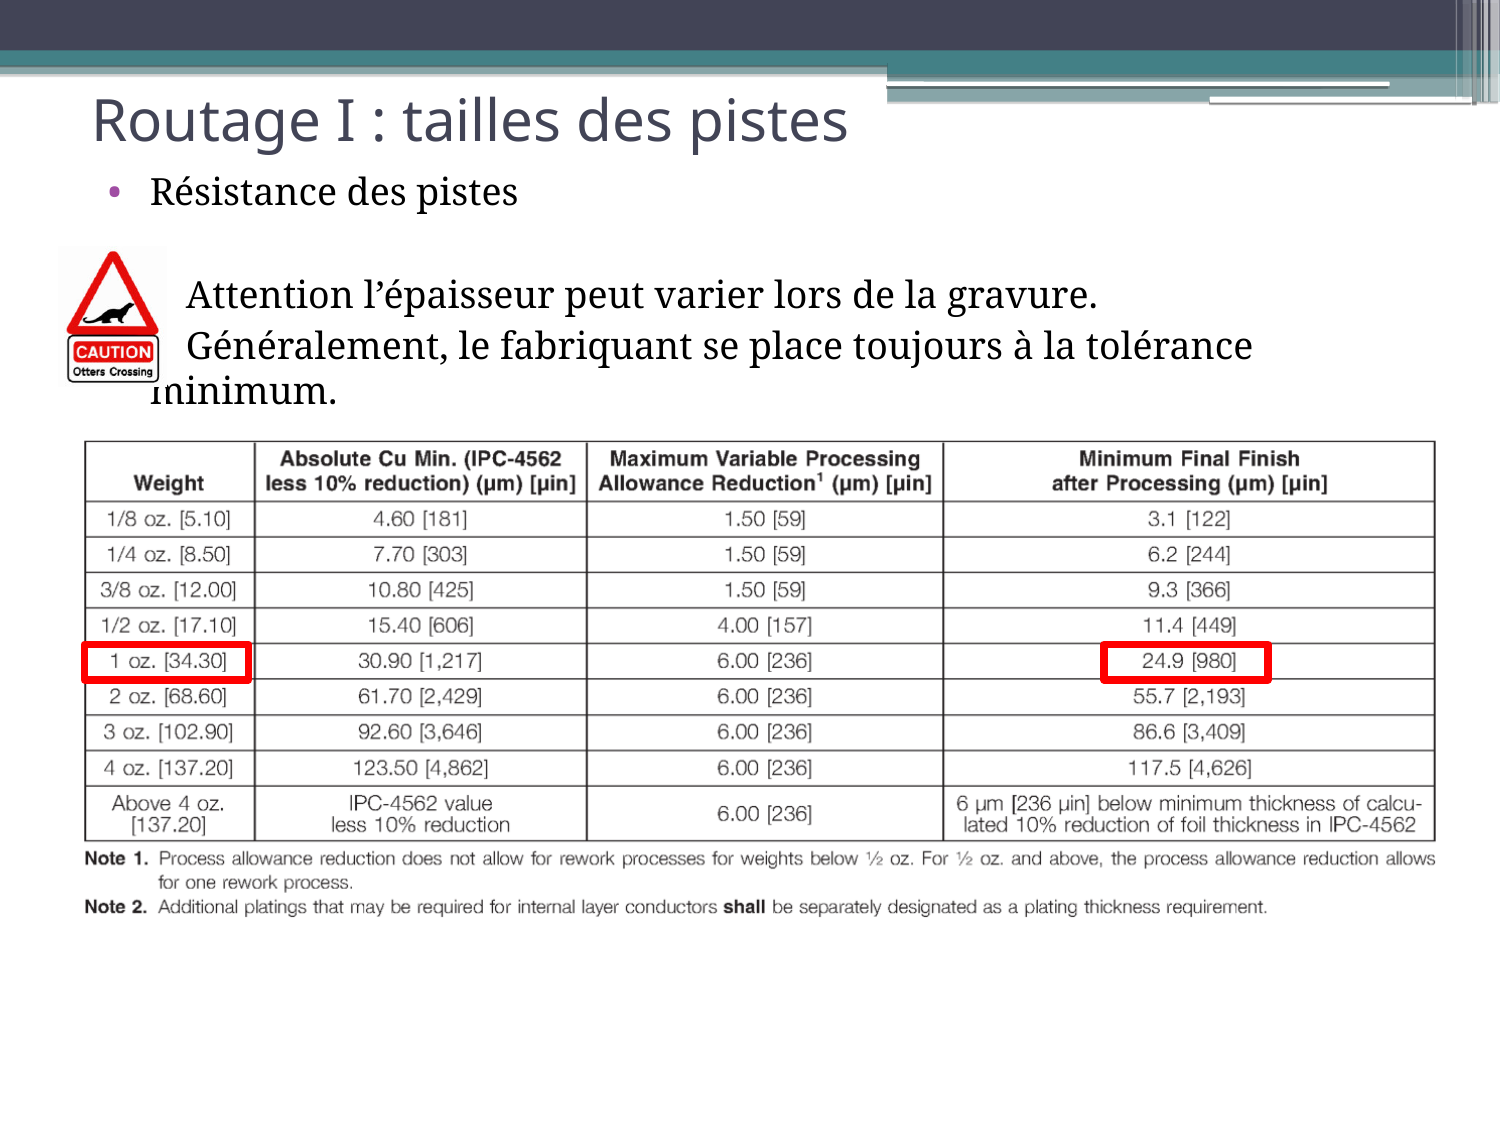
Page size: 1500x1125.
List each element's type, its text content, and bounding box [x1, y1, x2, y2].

title Routage I : tailles des pistes [76, 30, 1427, 206]
picture [82, 433, 1452, 925]
picture [88, 648, 245, 676]
list Résistance des pistes Attention l’épaisseur peut varier lors de la gravure. Généralement, le fabriquant se place toujours à la tolérance minimum. [75, 160, 1425, 1079]
picture [58, 246, 167, 387]
